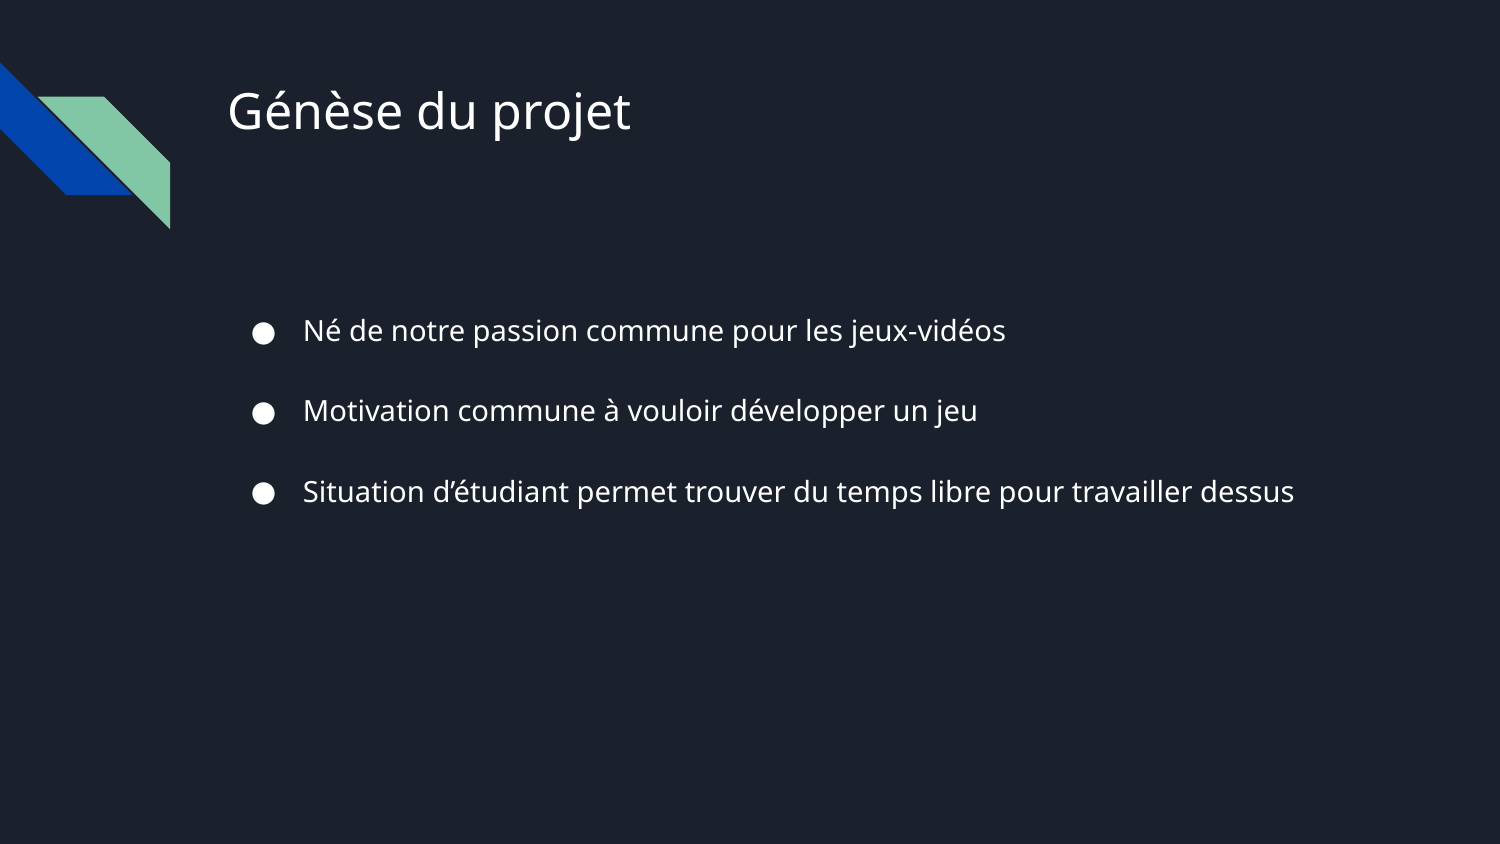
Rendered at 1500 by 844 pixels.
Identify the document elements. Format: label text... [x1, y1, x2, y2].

list Né de notre passion commune pour les jeux-vidéos Motivation commune à vouloir développer un jeu Situation d’étudiant permet trouver du temps libre pour travailler dessus [212, 257, 1435, 735]
title Génèse du projet [212, 64, 1368, 215]
